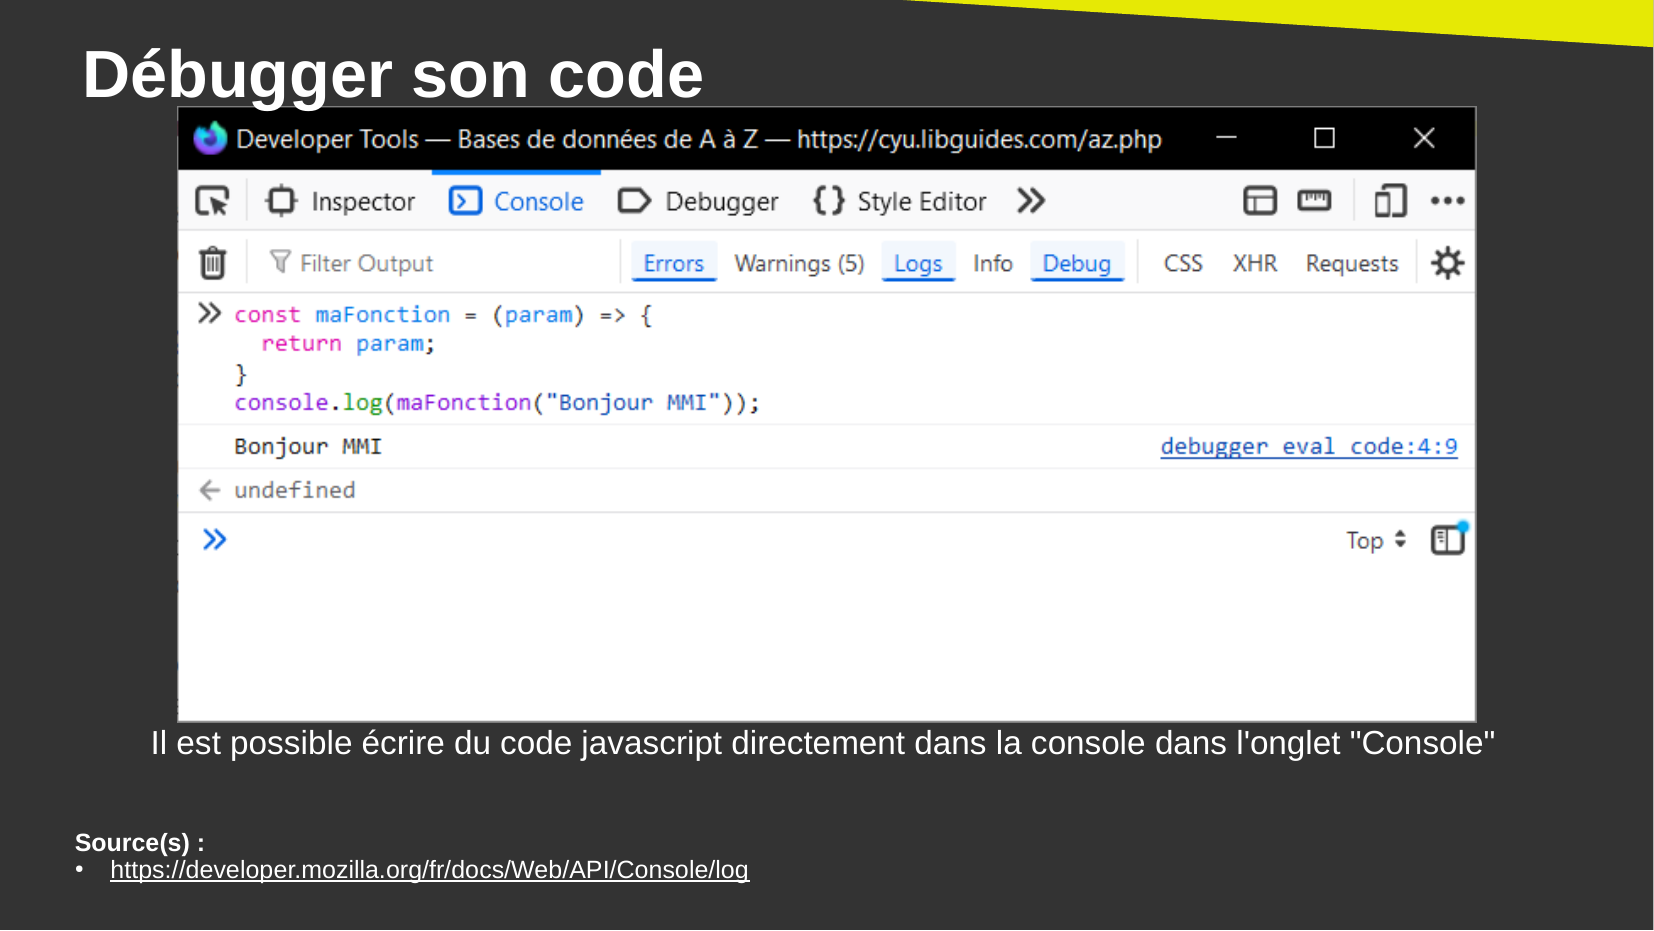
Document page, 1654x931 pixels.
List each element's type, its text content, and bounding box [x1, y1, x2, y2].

text_box Il est possible écrire du code javascript directement dans la console dans l'onglet "Console" [135, 716, 1518, 810]
picture [177, 114, 1477, 716]
text_box Source(s) : https://developer.mozilla.org/fr/docs/Web/API/Console/log [60, 820, 1583, 892]
text_box [903, 0, 1654, 48]
title Débugger son code [82, 37, 1571, 114]
